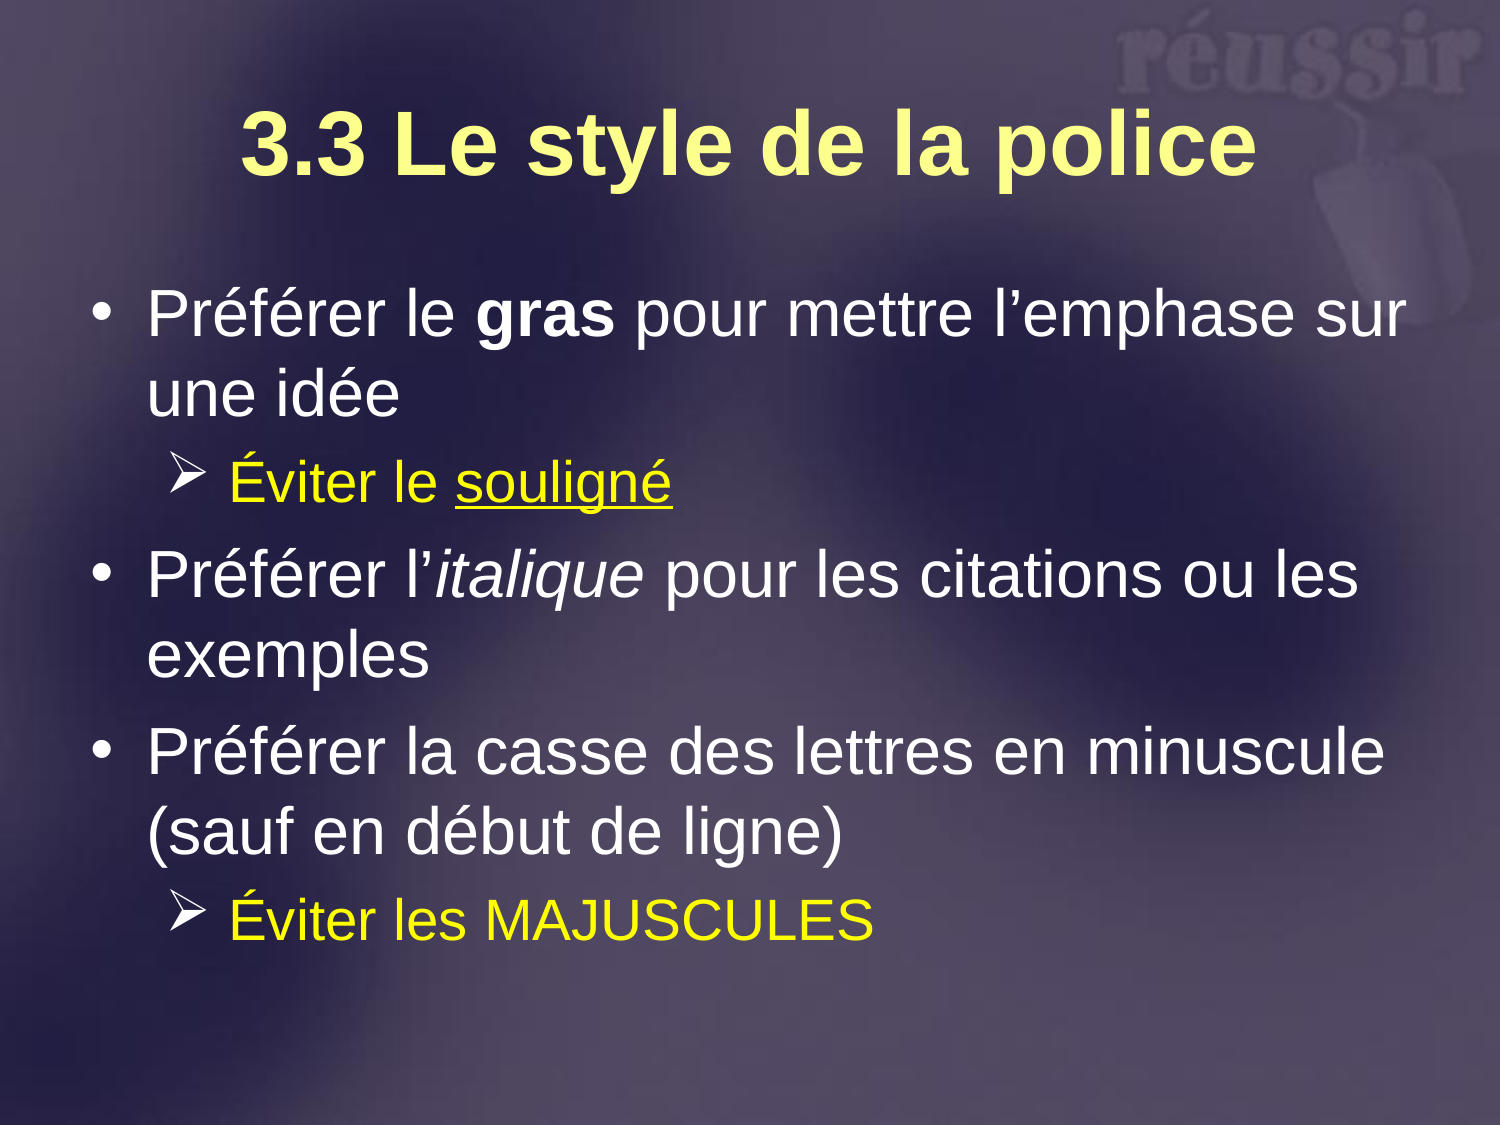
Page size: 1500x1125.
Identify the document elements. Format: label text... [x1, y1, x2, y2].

title 3.3 Le style de la police [75, 45, 1426, 233]
list Préférer le gras pour mettre l’emphase sur une idée Éviter le souligné Préférer l’italique pour les citations ou les exemples Préférer la casse des lettres en minuscule (sauf en début de ligne) Éviter les MAJUSCULES [75, 262, 1426, 1024]
picture [0, 0, 1500, 1125]
